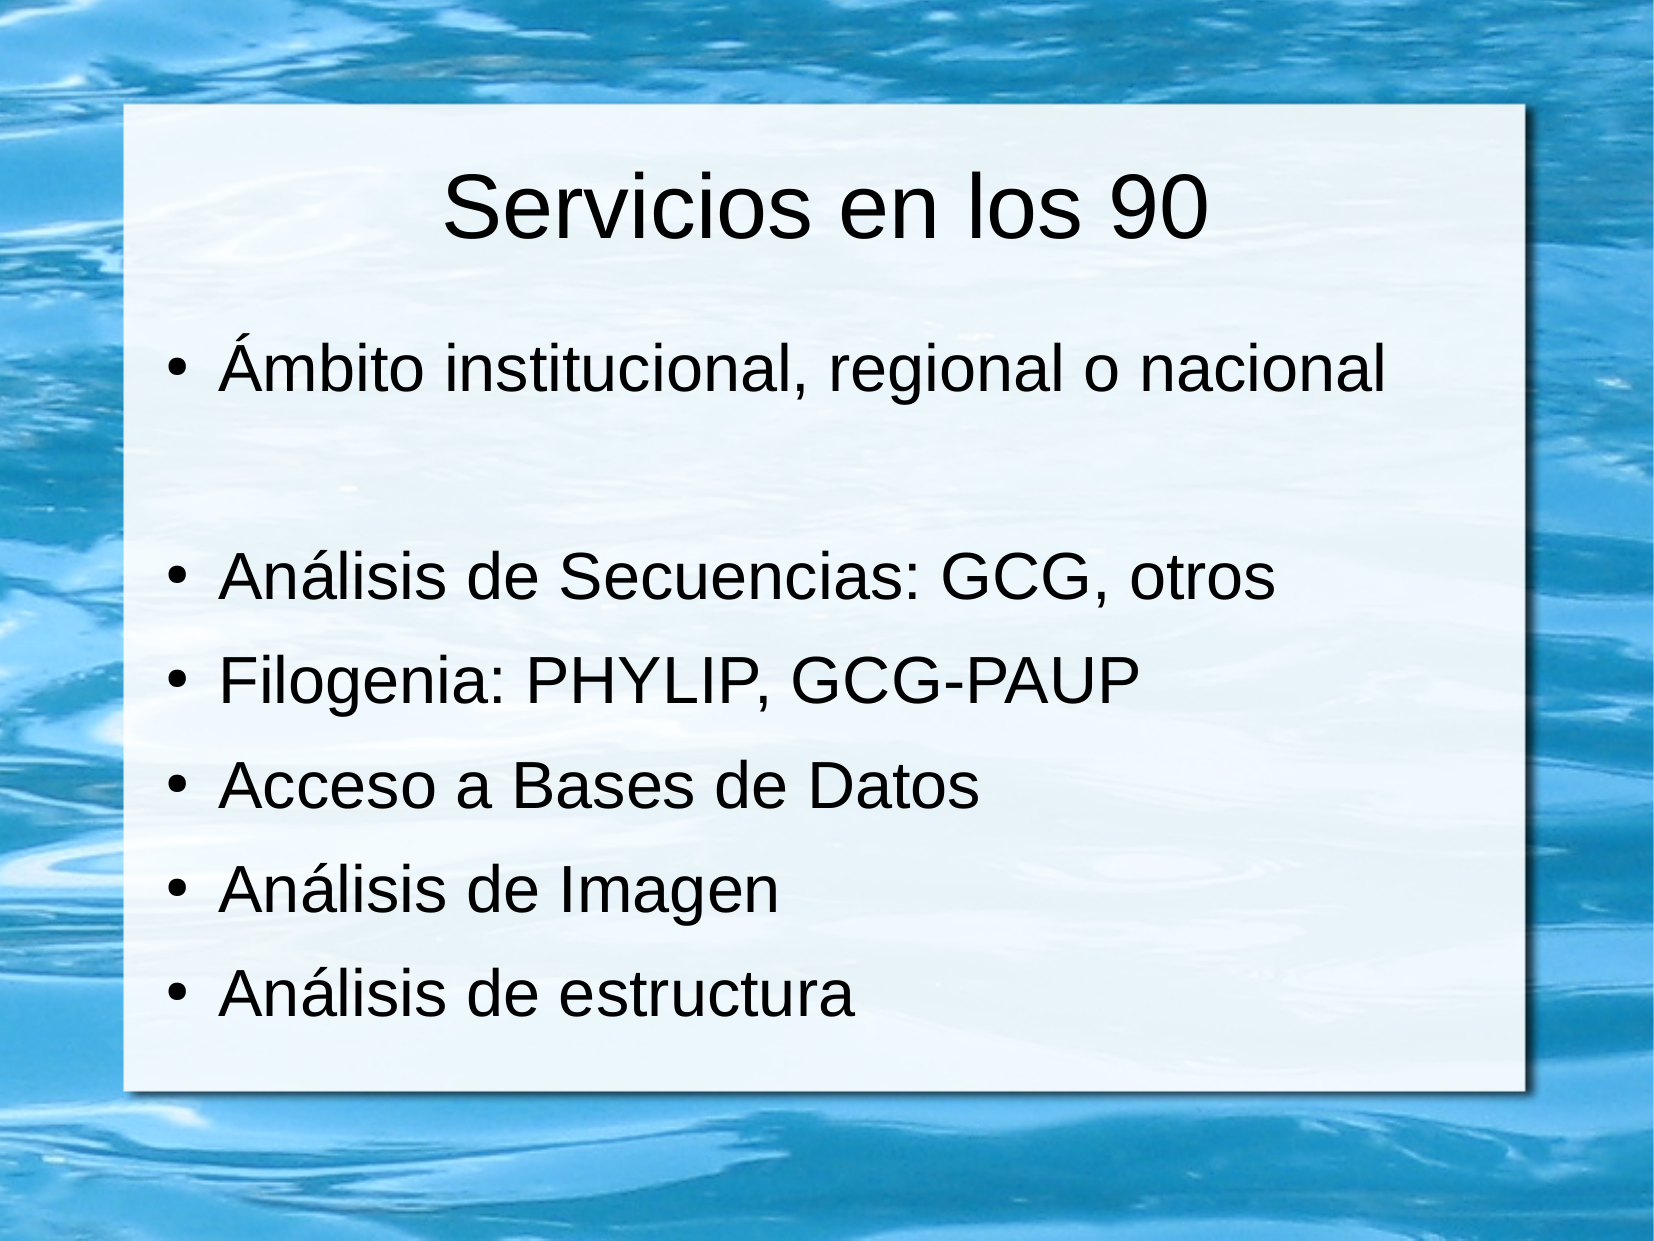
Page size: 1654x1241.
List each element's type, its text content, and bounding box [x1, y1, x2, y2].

picture [0, 0, 1654, 1241]
list Ámbito institucional, regional o nacional Análisis de Secuencias: GCG, otros Filogenia: PHYLIP, GCG-PAUP Acceso a Bases de Datos Análisis de Imagen Análisis de estructura [147, 330, 1506, 1135]
title Servicios en los 90 [147, 118, 1506, 296]
